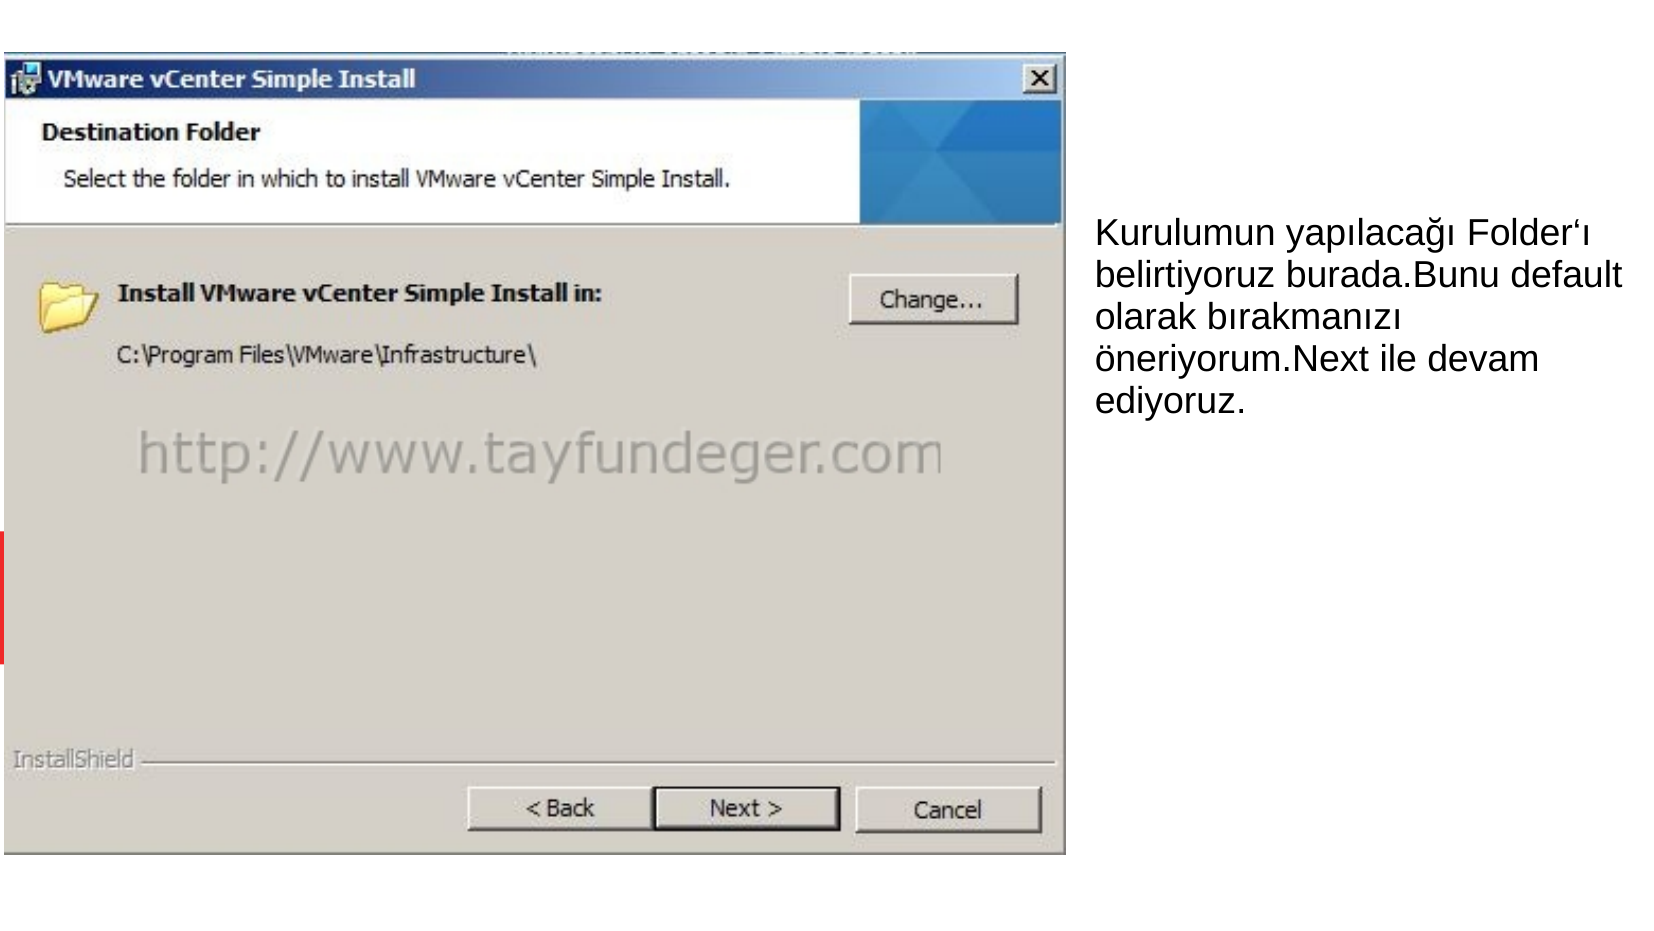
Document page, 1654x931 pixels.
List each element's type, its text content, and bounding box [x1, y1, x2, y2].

text_box Kurulumun yapılacağı Folder‘ı belirtiyoruz burada.Bunu default olarak bırakmanızı öneriyorum.Next ile devam ediyoruz. [1080, 120, 1654, 601]
picture [4, 52, 1066, 856]
